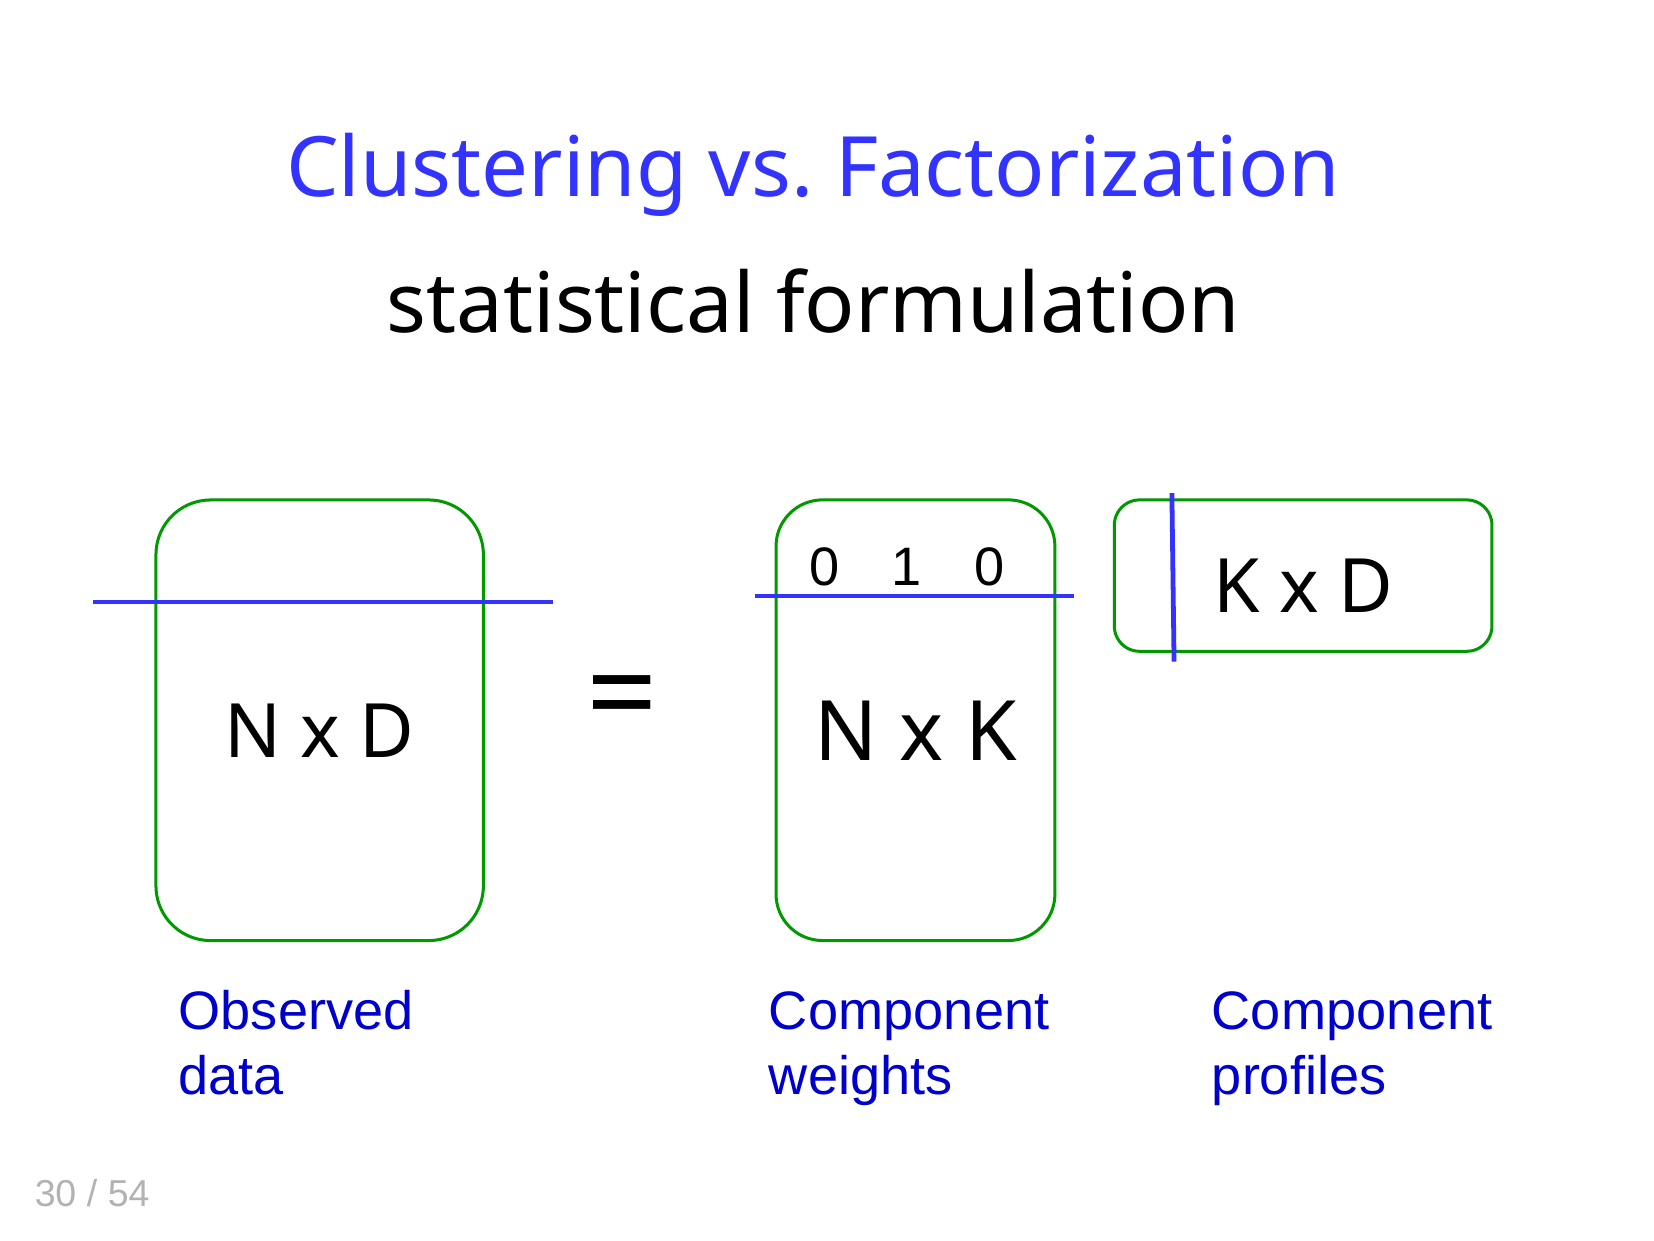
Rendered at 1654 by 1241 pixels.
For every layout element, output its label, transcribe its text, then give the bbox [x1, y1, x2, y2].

text_box N x D [155, 604, 484, 941]
text_box N x D [155, 499, 484, 600]
text_box 0 [795, 524, 853, 604]
text_box <number> / 54 [20, 1165, 315, 1226]
text_box Clustering vs. Factorization statistical formulation [112, 136, 1516, 312]
text_box N x K [776, 499, 1055, 594]
text_box 1 [878, 524, 936, 604]
text_box 0 [961, 524, 1019, 604]
text_box = [573, 604, 697, 768]
text_box K x D [1114, 499, 1171, 652]
text_box Observed data [165, 968, 443, 1113]
text_box Component weights [755, 968, 1064, 1113]
text_box N x K [776, 598, 1055, 941]
text_box K x D [1175, 499, 1492, 652]
text_box Component profiles [1198, 968, 1507, 1113]
